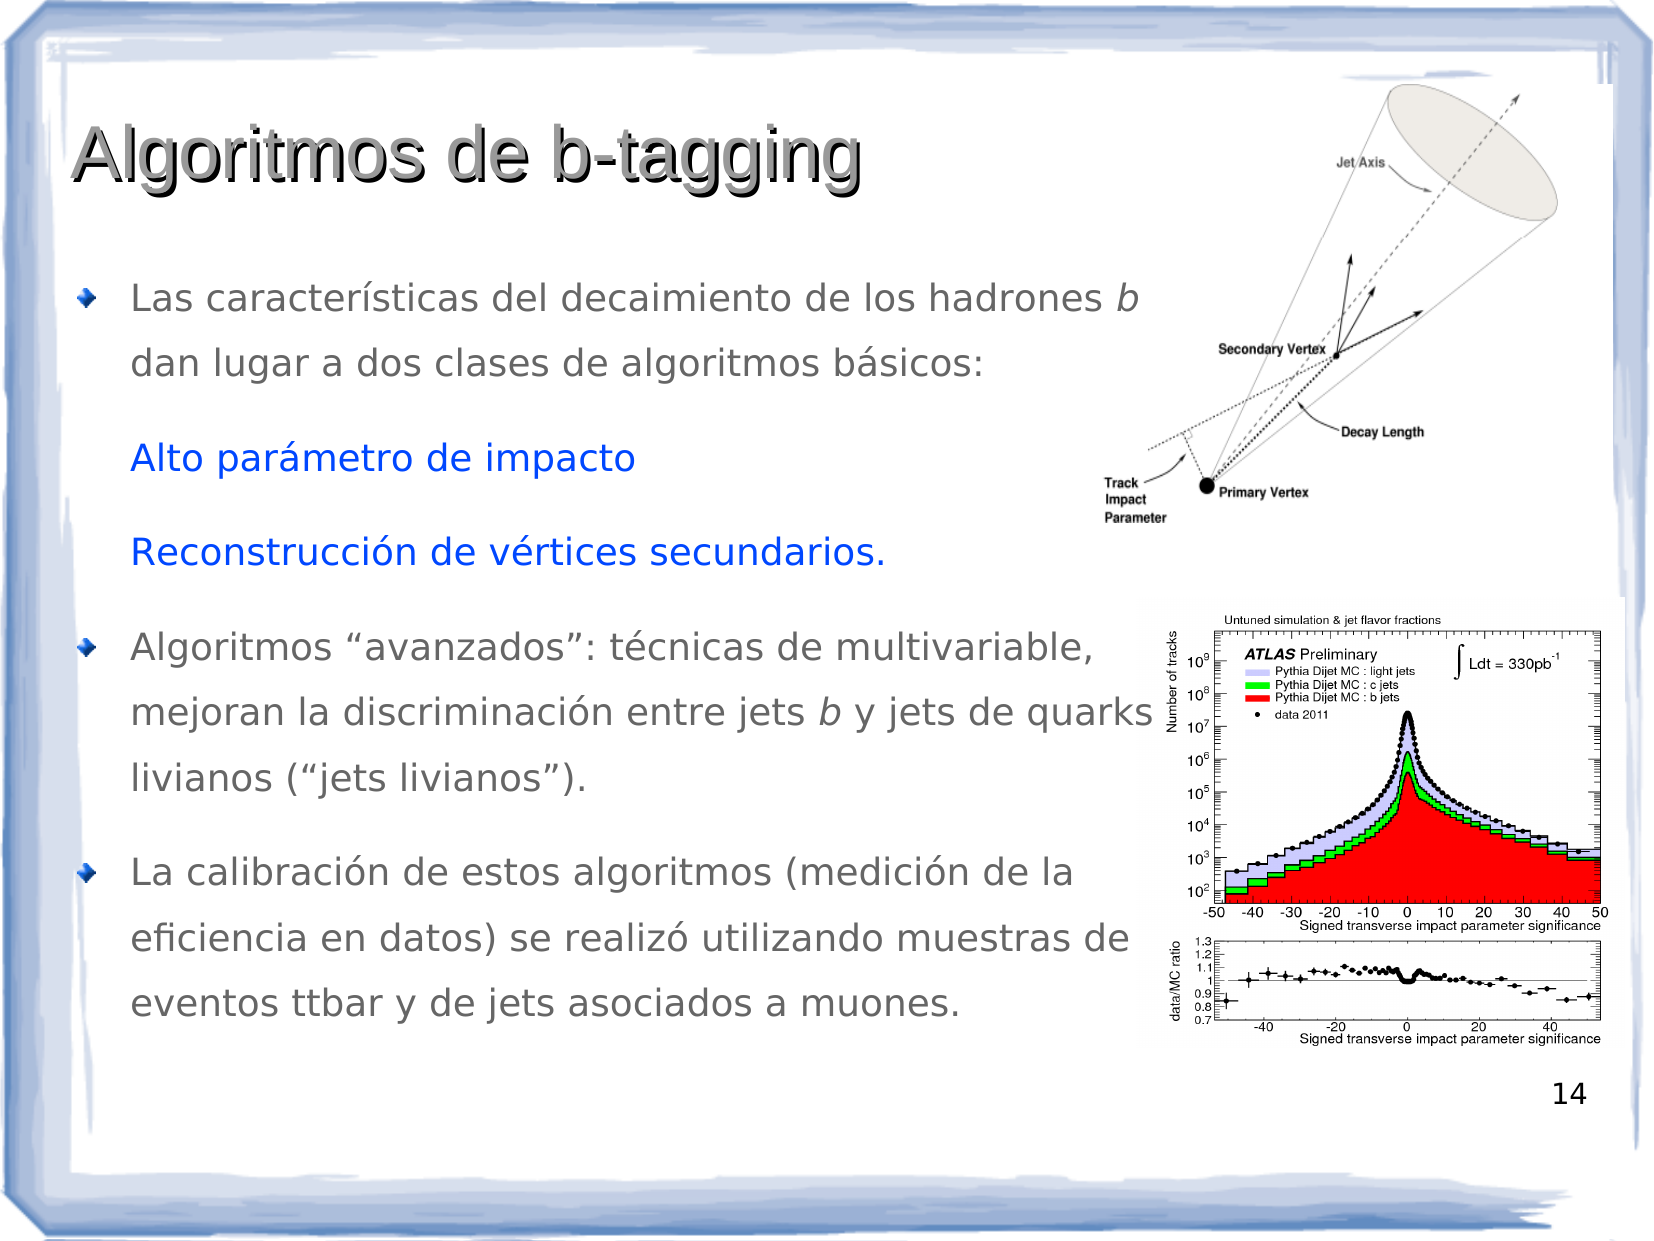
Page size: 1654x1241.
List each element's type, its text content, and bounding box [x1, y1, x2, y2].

title Algoritmos de b-tagging [49, 72, 1238, 233]
picture [0, 0, 1654, 1241]
list Las características del decaimiento de los hadrones b dan lugar a dos clases de algoritmos básicos: Alto parámetro de impacto Reconstrucción de vértices secundarios. Algoritmos “avanzados”: técnicas de multivariable, mejoran la discriminación entre jets b y jets de quarks livianos (“jets livianos”). La calibración de estos algoritmos (medición de la eficiencia en datos) se realizó utilizando muestras de eventos ttbar y de jets asociados a muones. [59, 254, 1201, 1004]
